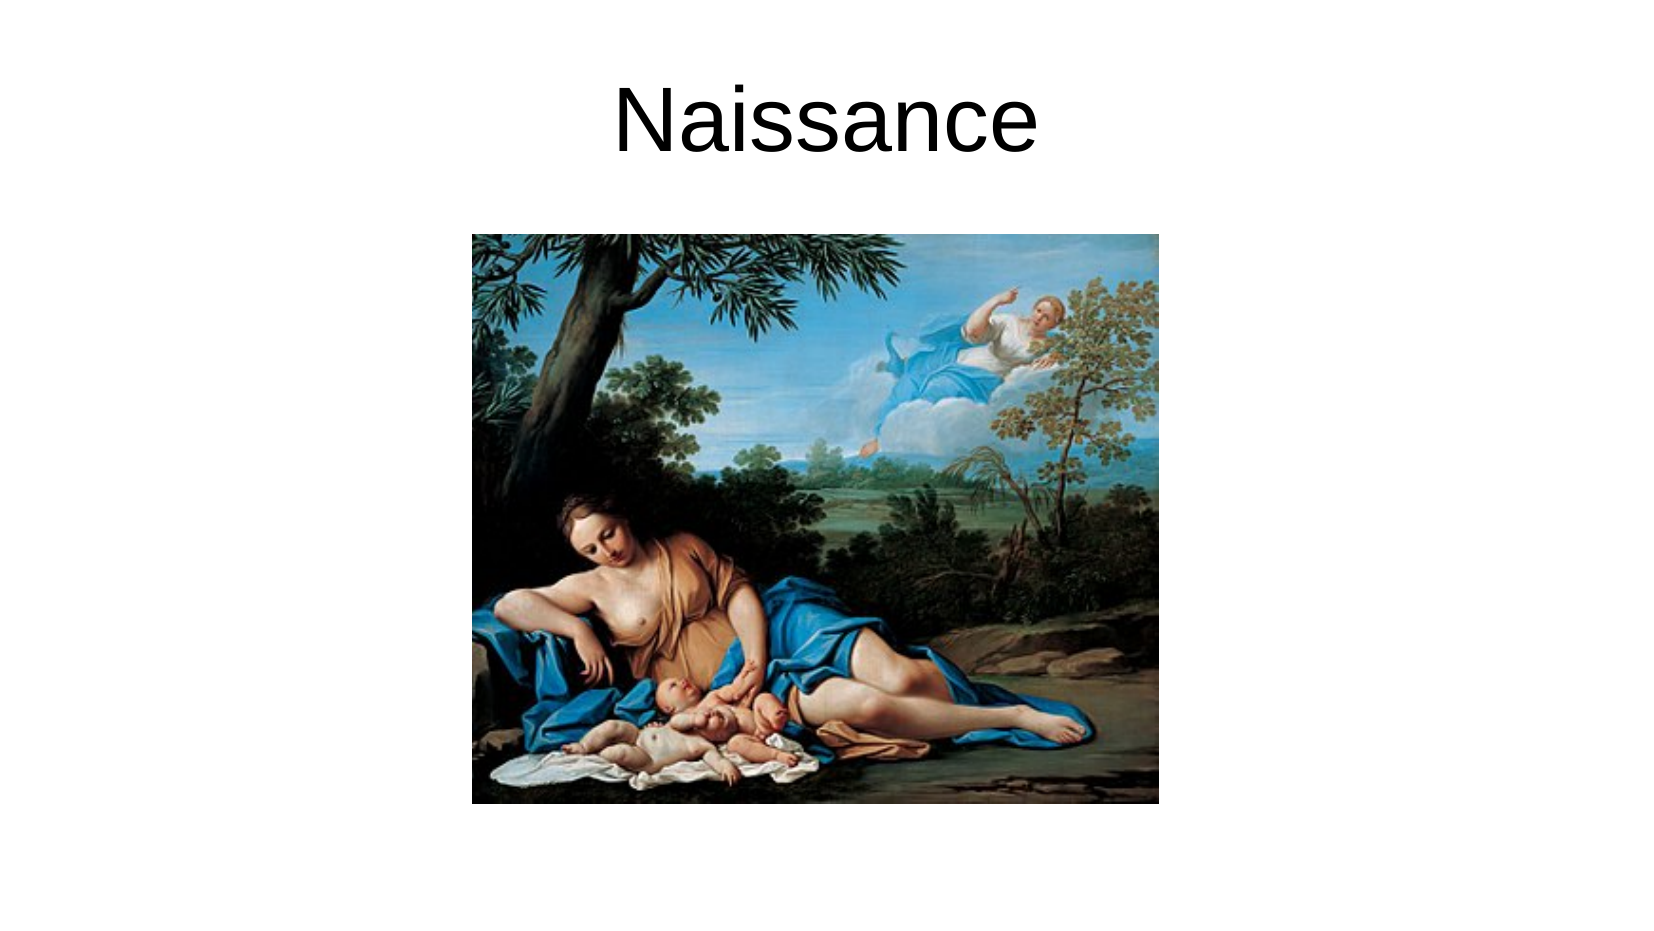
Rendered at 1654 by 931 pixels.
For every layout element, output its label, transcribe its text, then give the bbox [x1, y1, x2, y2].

picture [472, 234, 1159, 804]
title Naissance [82, 37, 1571, 193]
